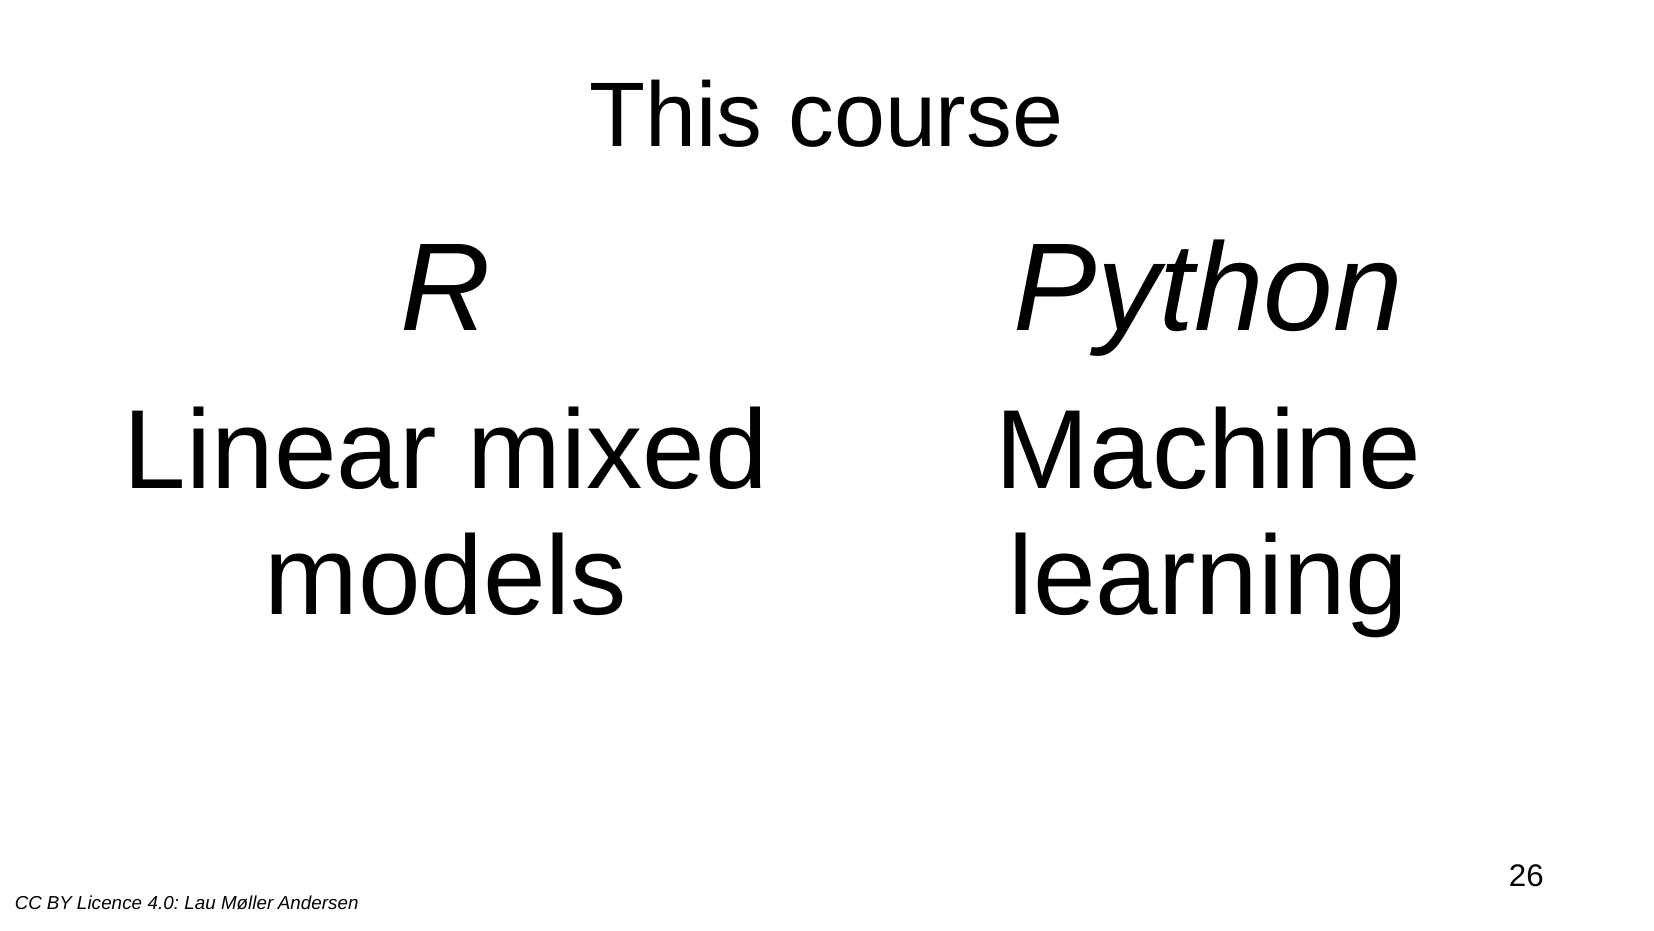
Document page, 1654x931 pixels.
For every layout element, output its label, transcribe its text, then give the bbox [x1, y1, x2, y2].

list Python Machine learning [845, 217, 1572, 758]
title This course [82, 37, 1571, 193]
text_box <nummer> [1494, 850, 1654, 921]
list R Linear mixed models [82, 217, 809, 758]
text_box CC BY Licence 4.0: Lau Møller Andersen [0, 885, 387, 921]
